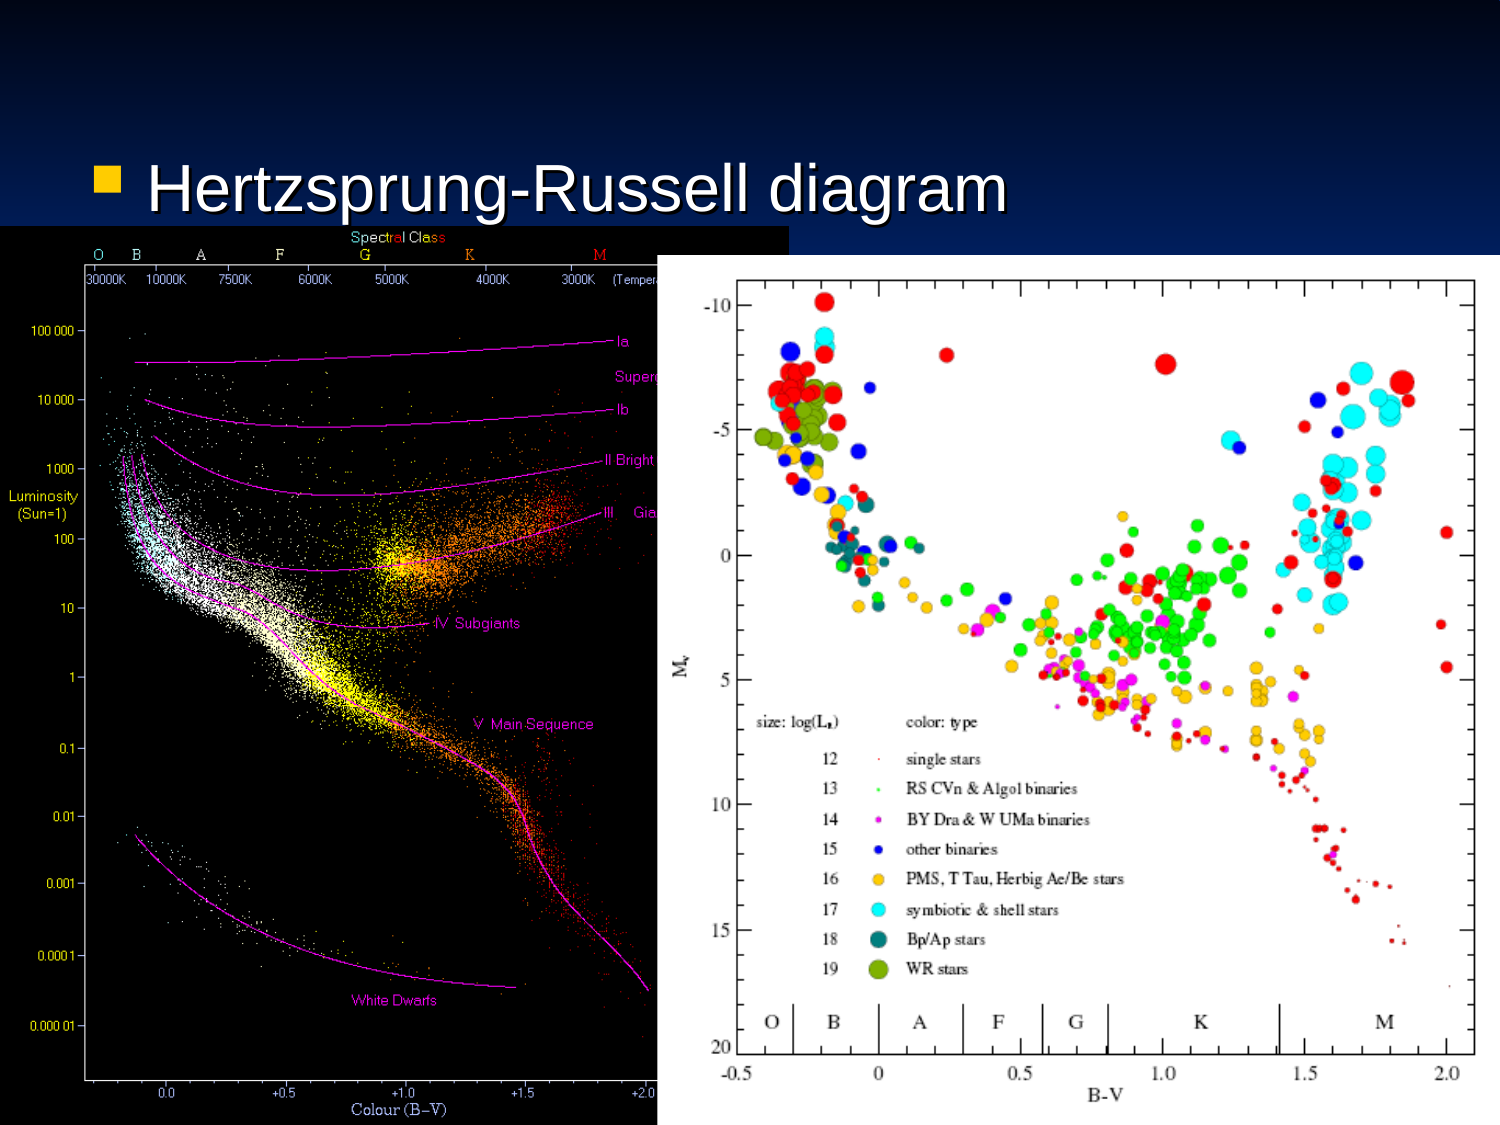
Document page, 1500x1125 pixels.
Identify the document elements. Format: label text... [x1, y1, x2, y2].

list Hertzsprung-Russell diagram [75, 137, 1426, 255]
picture [0, 226, 1500, 1125]
